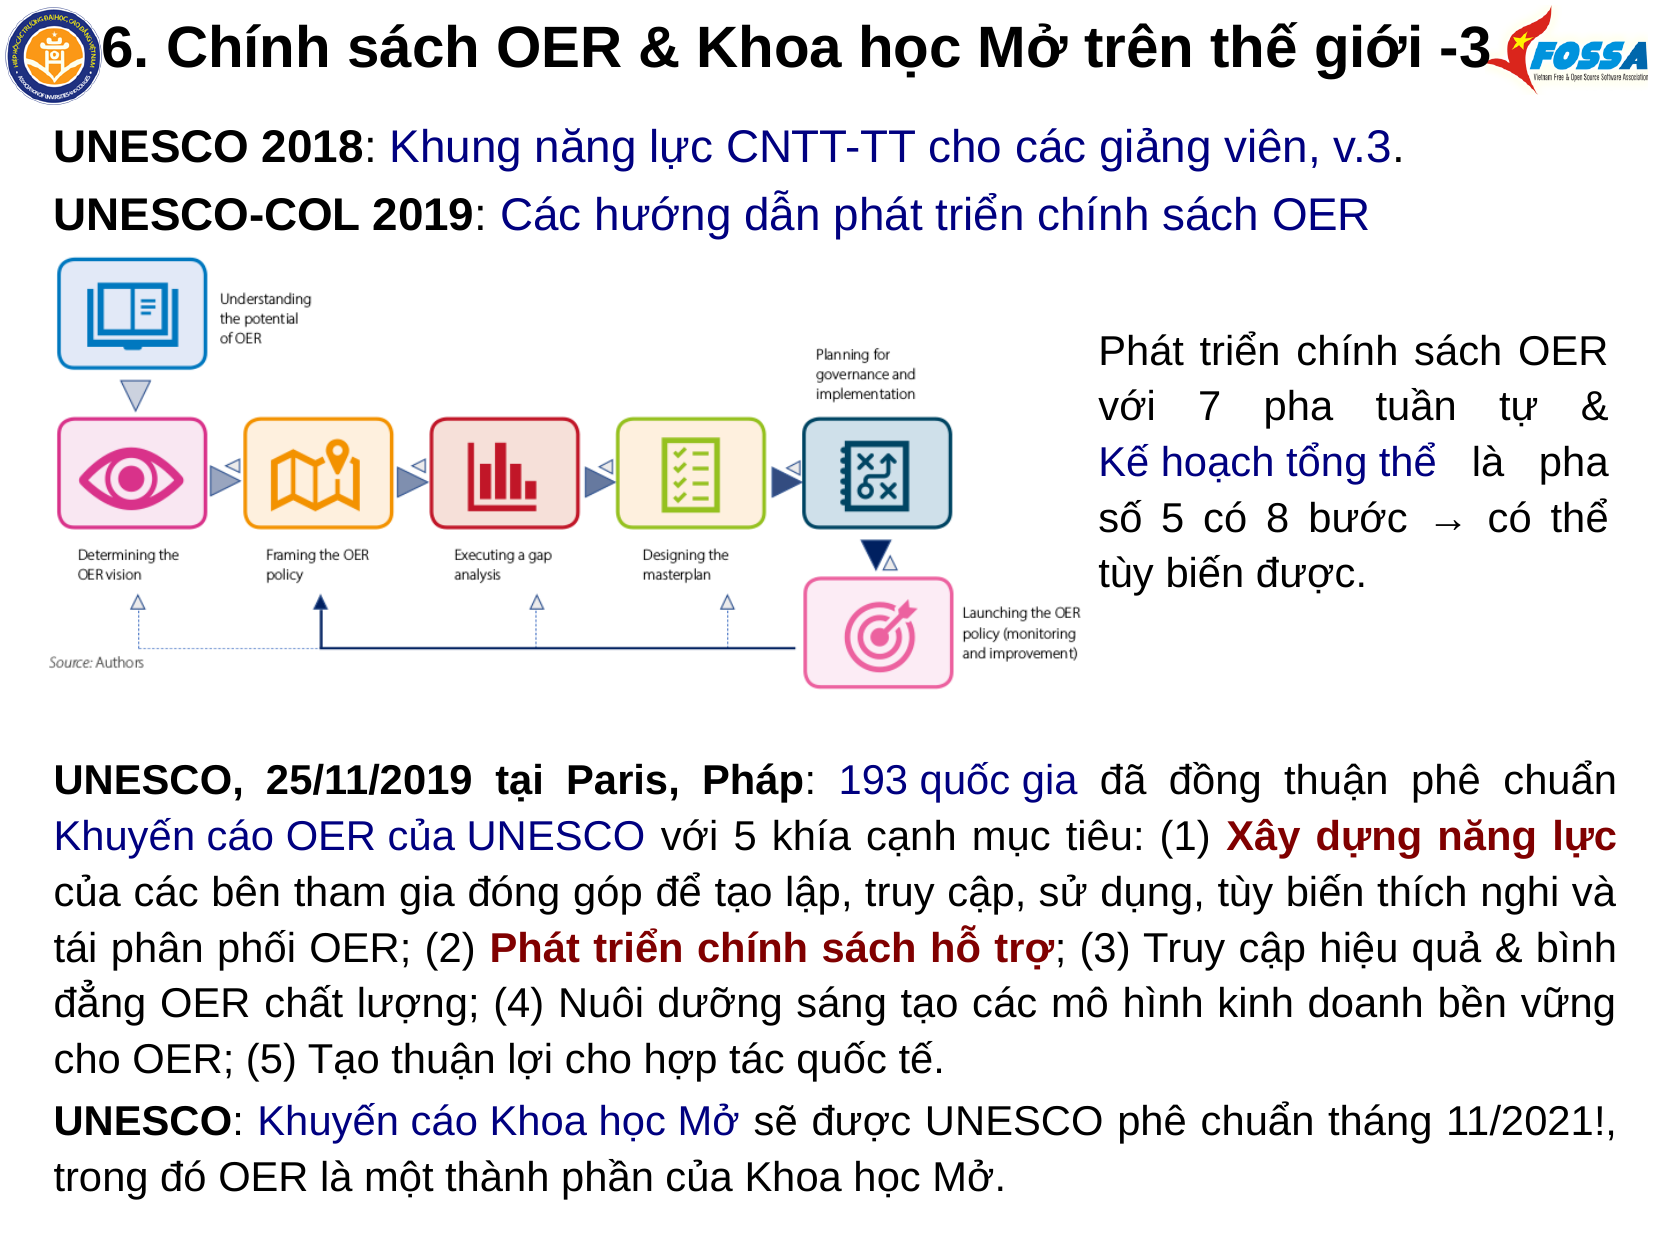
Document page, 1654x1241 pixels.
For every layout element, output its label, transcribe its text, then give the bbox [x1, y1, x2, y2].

text_box Phát triển chính sách OER với 7 pha tuần tự & Kế hoạch tổng thể là pha số 5 có 8 bước → có thể tùy biến được. [1083, 310, 1624, 660]
text_box UNESCO 2018: Khung năng lực CNTT-TT cho các giảng viên, v.3. UNESCO-COL 2019: Các hướng dẫn phát triển chính sách OER [39, 103, 1542, 248]
picture [1485, 5, 1648, 95]
title 6. Chính sách OER & Khoa học Mở trên thế giới -3 [53, 9, 1542, 85]
picture [1, 5, 107, 107]
text_box UNESCO, 25/11/2019 tại Paris, Pháp: 193 quốc gia đã đồng thuận phê chuẩn Khuyến cáo OER của UNESCO với 5 khía cạnh mục tiêu: (1) Xây dựng năng lực của các bên tham gia đóng góp để tạo lập, truy cập, sử dụng, tùy biến thích nghi và tái phân phối OER; (2) Phát triển chính sách hỗ trợ; (3) Truy cập hiệu quả & bình đẳng OER chất lượng; (4) Nuôi dưỡng sáng tạo các mô hình kinh doanh bền vững cho OER; (5) Tạo thuận lợi cho hợp tác quốc tế. UNESCO: Khuyến cáo Khoa học Mở sẽ được UNESCO phê chuẩn tháng 11/2021!, trong đó OER là một thành phần của Khoa học Mở. [38, 740, 1633, 1208]
picture [40, 252, 1091, 699]
